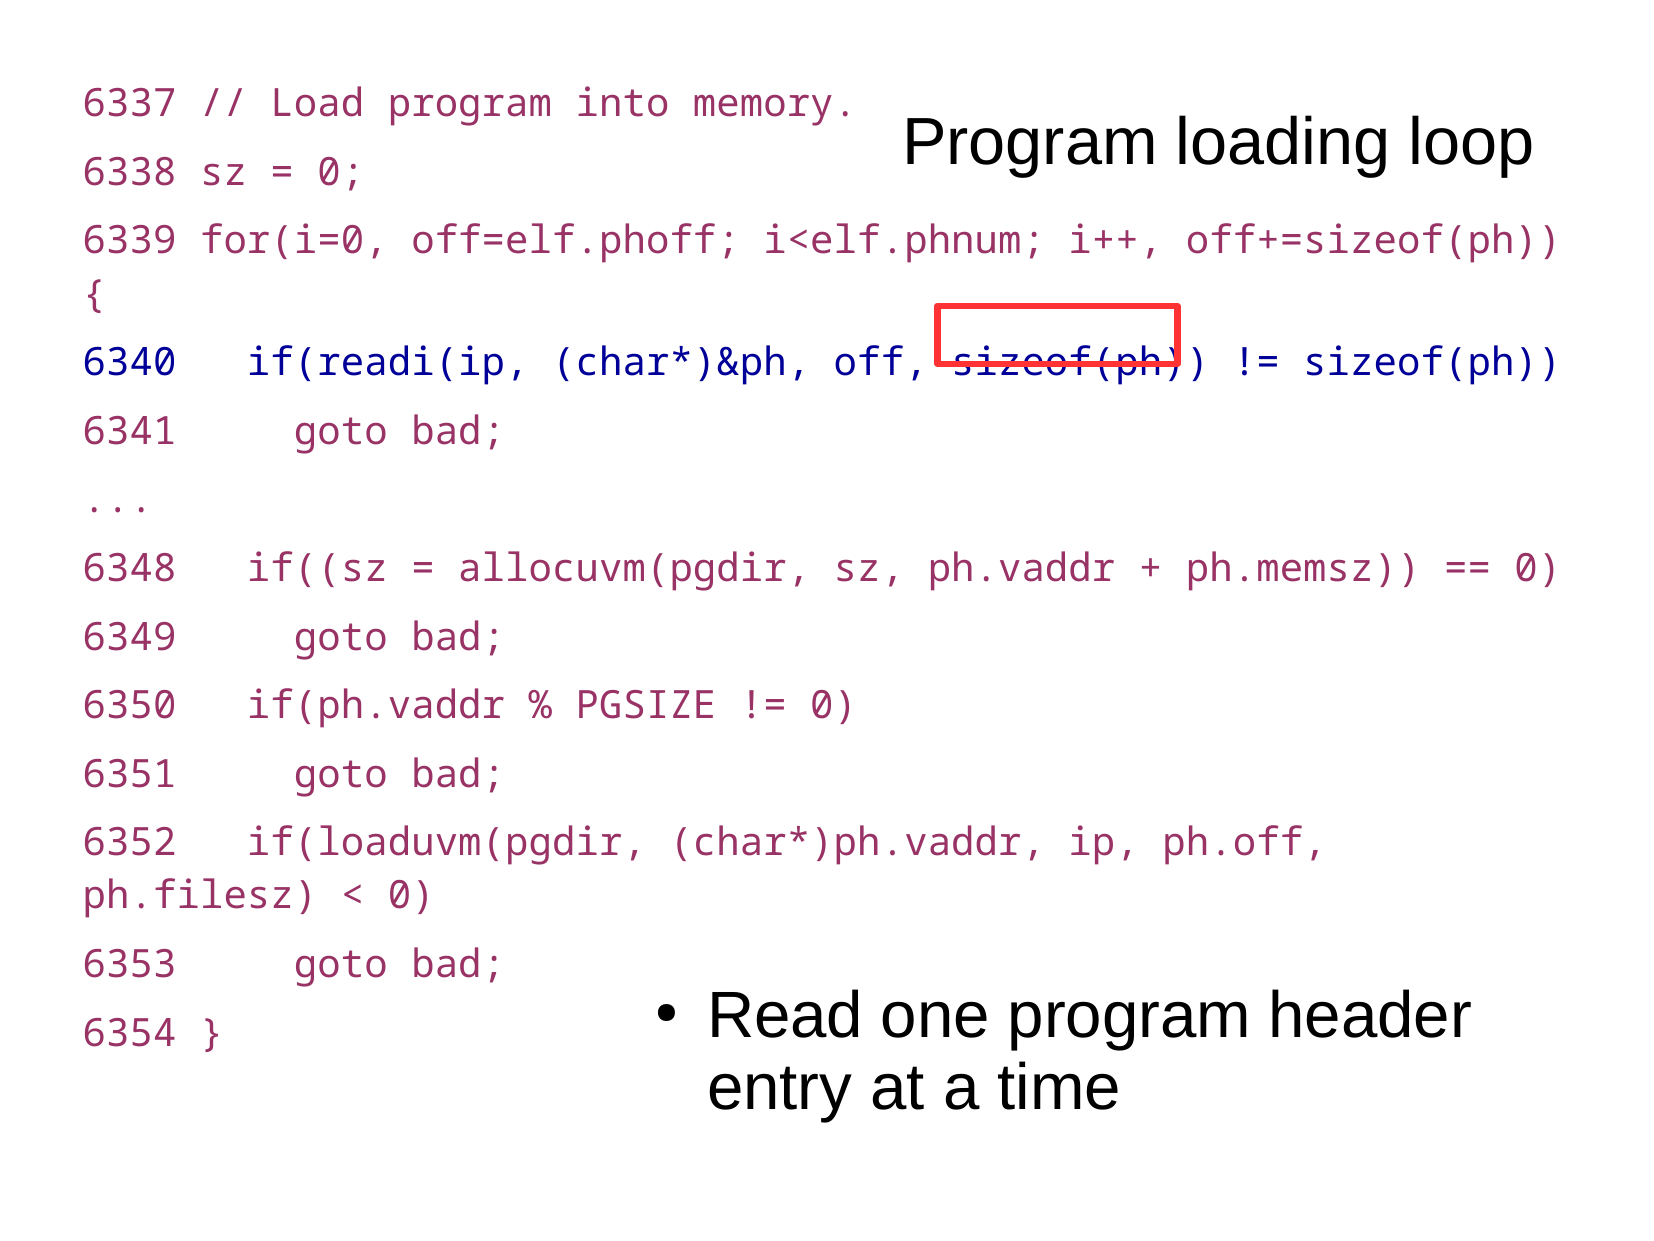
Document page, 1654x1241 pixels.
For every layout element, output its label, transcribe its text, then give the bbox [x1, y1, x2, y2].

title Program loading loop [825, 37, 1613, 245]
list 6337 // Load program into memory. 6338 sz = 0; 6339 for(i=0, off=elf.phoff; i<elf.phnum; i++, off+=sizeof(ph)){ 6340 if(readi(ip, (char*)&ph, off, sizeof(ph)) != sizeof(ph)) 6341 goto bad; ... 6348 if((sz = allocuvm(pgdir, sz, ph.vaddr + ph.memsz)) == 0) 6349 goto bad; 6350 if(ph.vaddr % PGSIZE != 0) 6351 goto bad; 6352 if(loaduvm(pgdir, (char*)ph.vaddr, ip, ph.off, ph.filesz) < 0) 6353 goto bad; 6354 } [82, 75, 1571, 1163]
list Read one program header entry at a time [637, 978, 1530, 1126]
